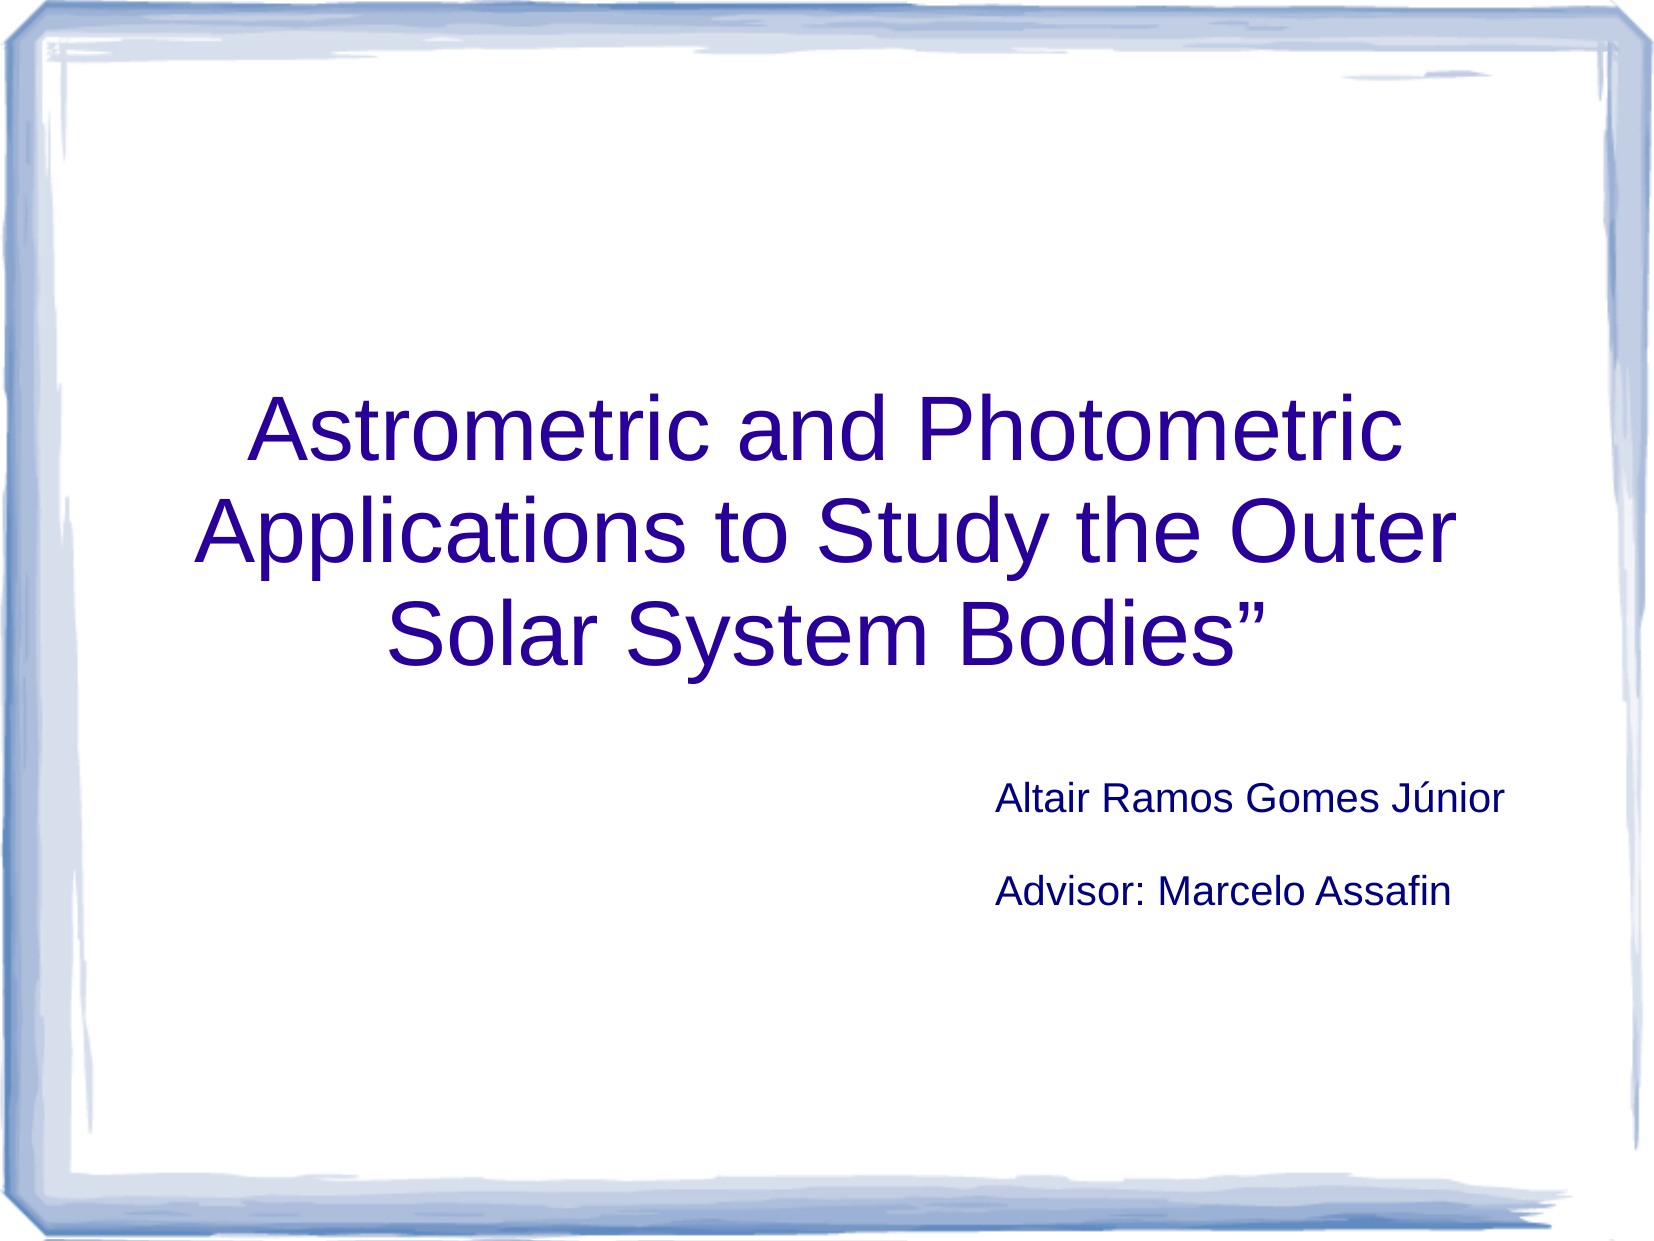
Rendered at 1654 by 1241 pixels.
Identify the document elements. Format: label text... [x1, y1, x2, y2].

picture [0, 0, 1654, 1241]
text_box Altair Ramos Gomes Júnior Advisor: Marcelo Assafin [980, 767, 1521, 924]
title Astrometric and Photometric Applications to Study the Outer Solar System Bodies” [82, 376, 1571, 686]
